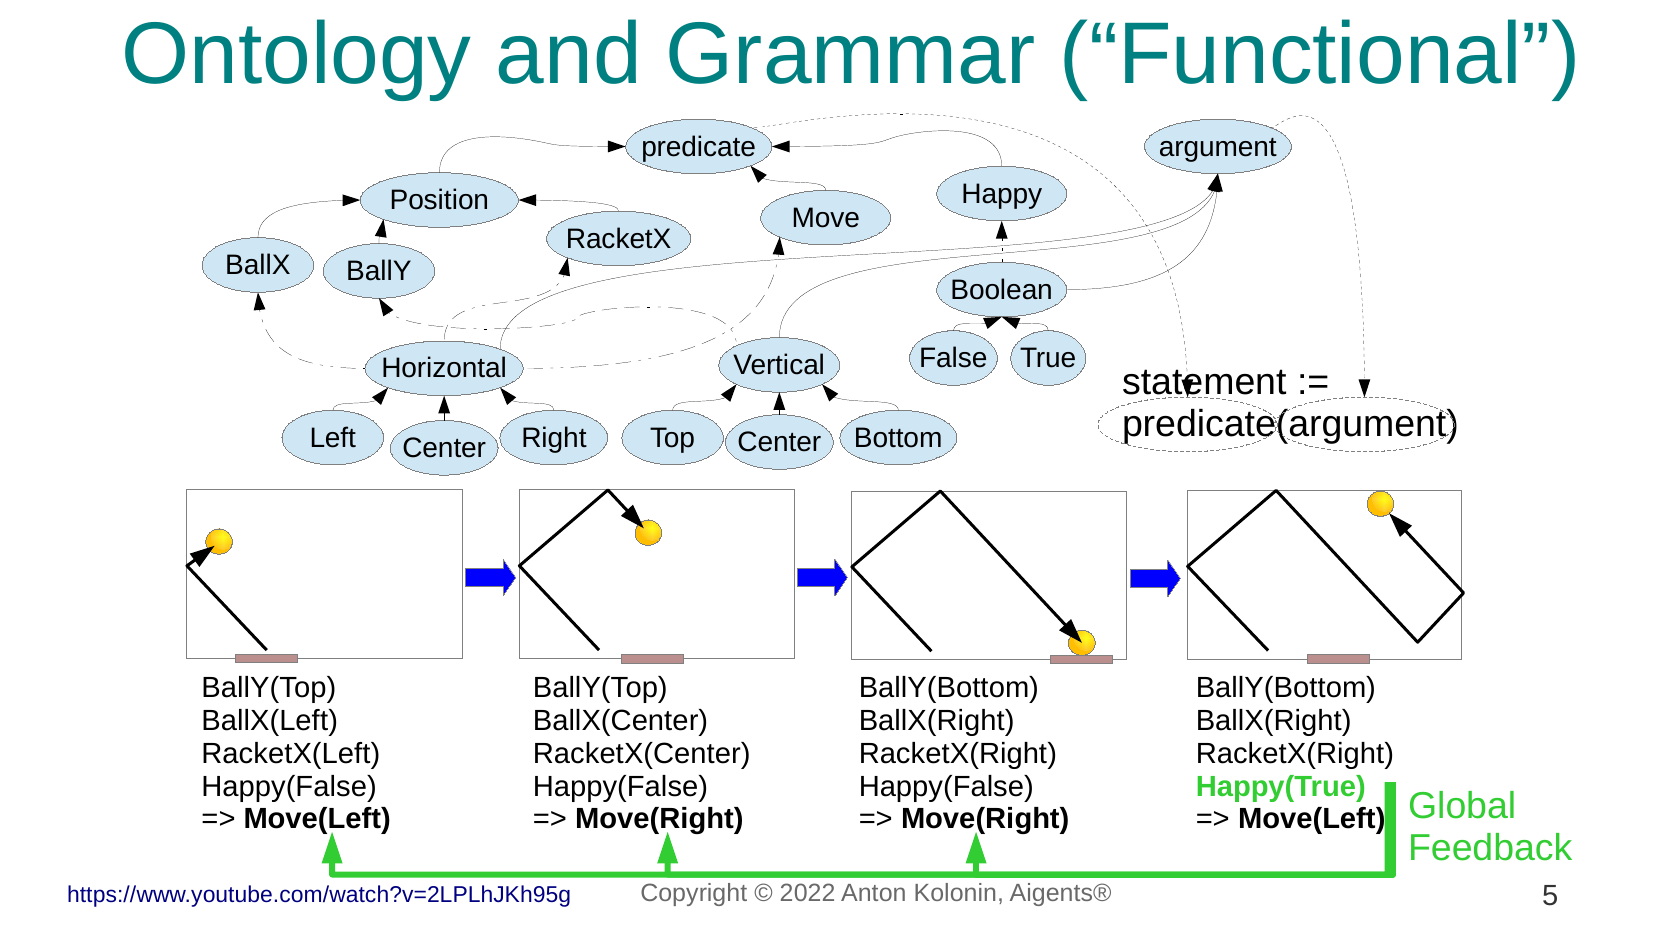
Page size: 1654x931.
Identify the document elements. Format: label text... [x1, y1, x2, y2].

text_box [205, 528, 233, 555]
text_box [235, 654, 298, 663]
text_box BallY(Top) BallX(Left) RacketX(Left) Happy(False) => Move(Left) [186, 663, 477, 874]
text_box BallY(Bottom) BallX(Right) RacketX(Right) Happy(False) => Move(Right) [843, 663, 1135, 871]
text_box Center [390, 420, 499, 476]
text_box Vertical [718, 337, 840, 393]
text_box Position [360, 172, 519, 228]
text_box BallX [202, 237, 314, 293]
text_box Right [499, 410, 608, 465]
text_box [1307, 654, 1370, 663]
text_box RacketX [546, 211, 691, 266]
text_box BallY(Bottom) BallX(Right) RacketX(Right) Happy(True) => Move(Left) [1181, 663, 1472, 871]
text_box Bottom [839, 410, 957, 465]
text_box statement := predicate(argument) [1107, 352, 1494, 469]
text_box [797, 559, 848, 596]
text_box argument [1144, 119, 1292, 174]
text_box Boolean [936, 262, 1067, 317]
text_box Left [281, 410, 384, 465]
text_box predicate [625, 119, 772, 174]
text_box https://www.youtube.com/watch?v=2LPLhJKh95g [52, 874, 587, 915]
text_box BallY [323, 243, 435, 299]
text_box Happy [936, 166, 1067, 221]
text_box Move [760, 190, 891, 245]
text_box BallY(Top) BallX(Center) RacketX(Center) Happy(False) => Move(Right) [518, 663, 817, 871]
text_box [621, 654, 684, 663]
text_box Horizontal [364, 341, 524, 396]
text_box Top [621, 410, 724, 465]
text_box [1130, 560, 1181, 597]
text_box [635, 519, 662, 546]
text_box True [1010, 330, 1086, 386]
text_box [1050, 630, 1113, 663]
text_box [465, 559, 516, 596]
text_box [1367, 491, 1394, 517]
text_box False [909, 330, 998, 386]
text_box Ontology and Grammar (“Functional”) [0, 1, 1654, 104]
text_box Center [725, 414, 834, 470]
text_box Global Feedback [1393, 776, 1596, 876]
